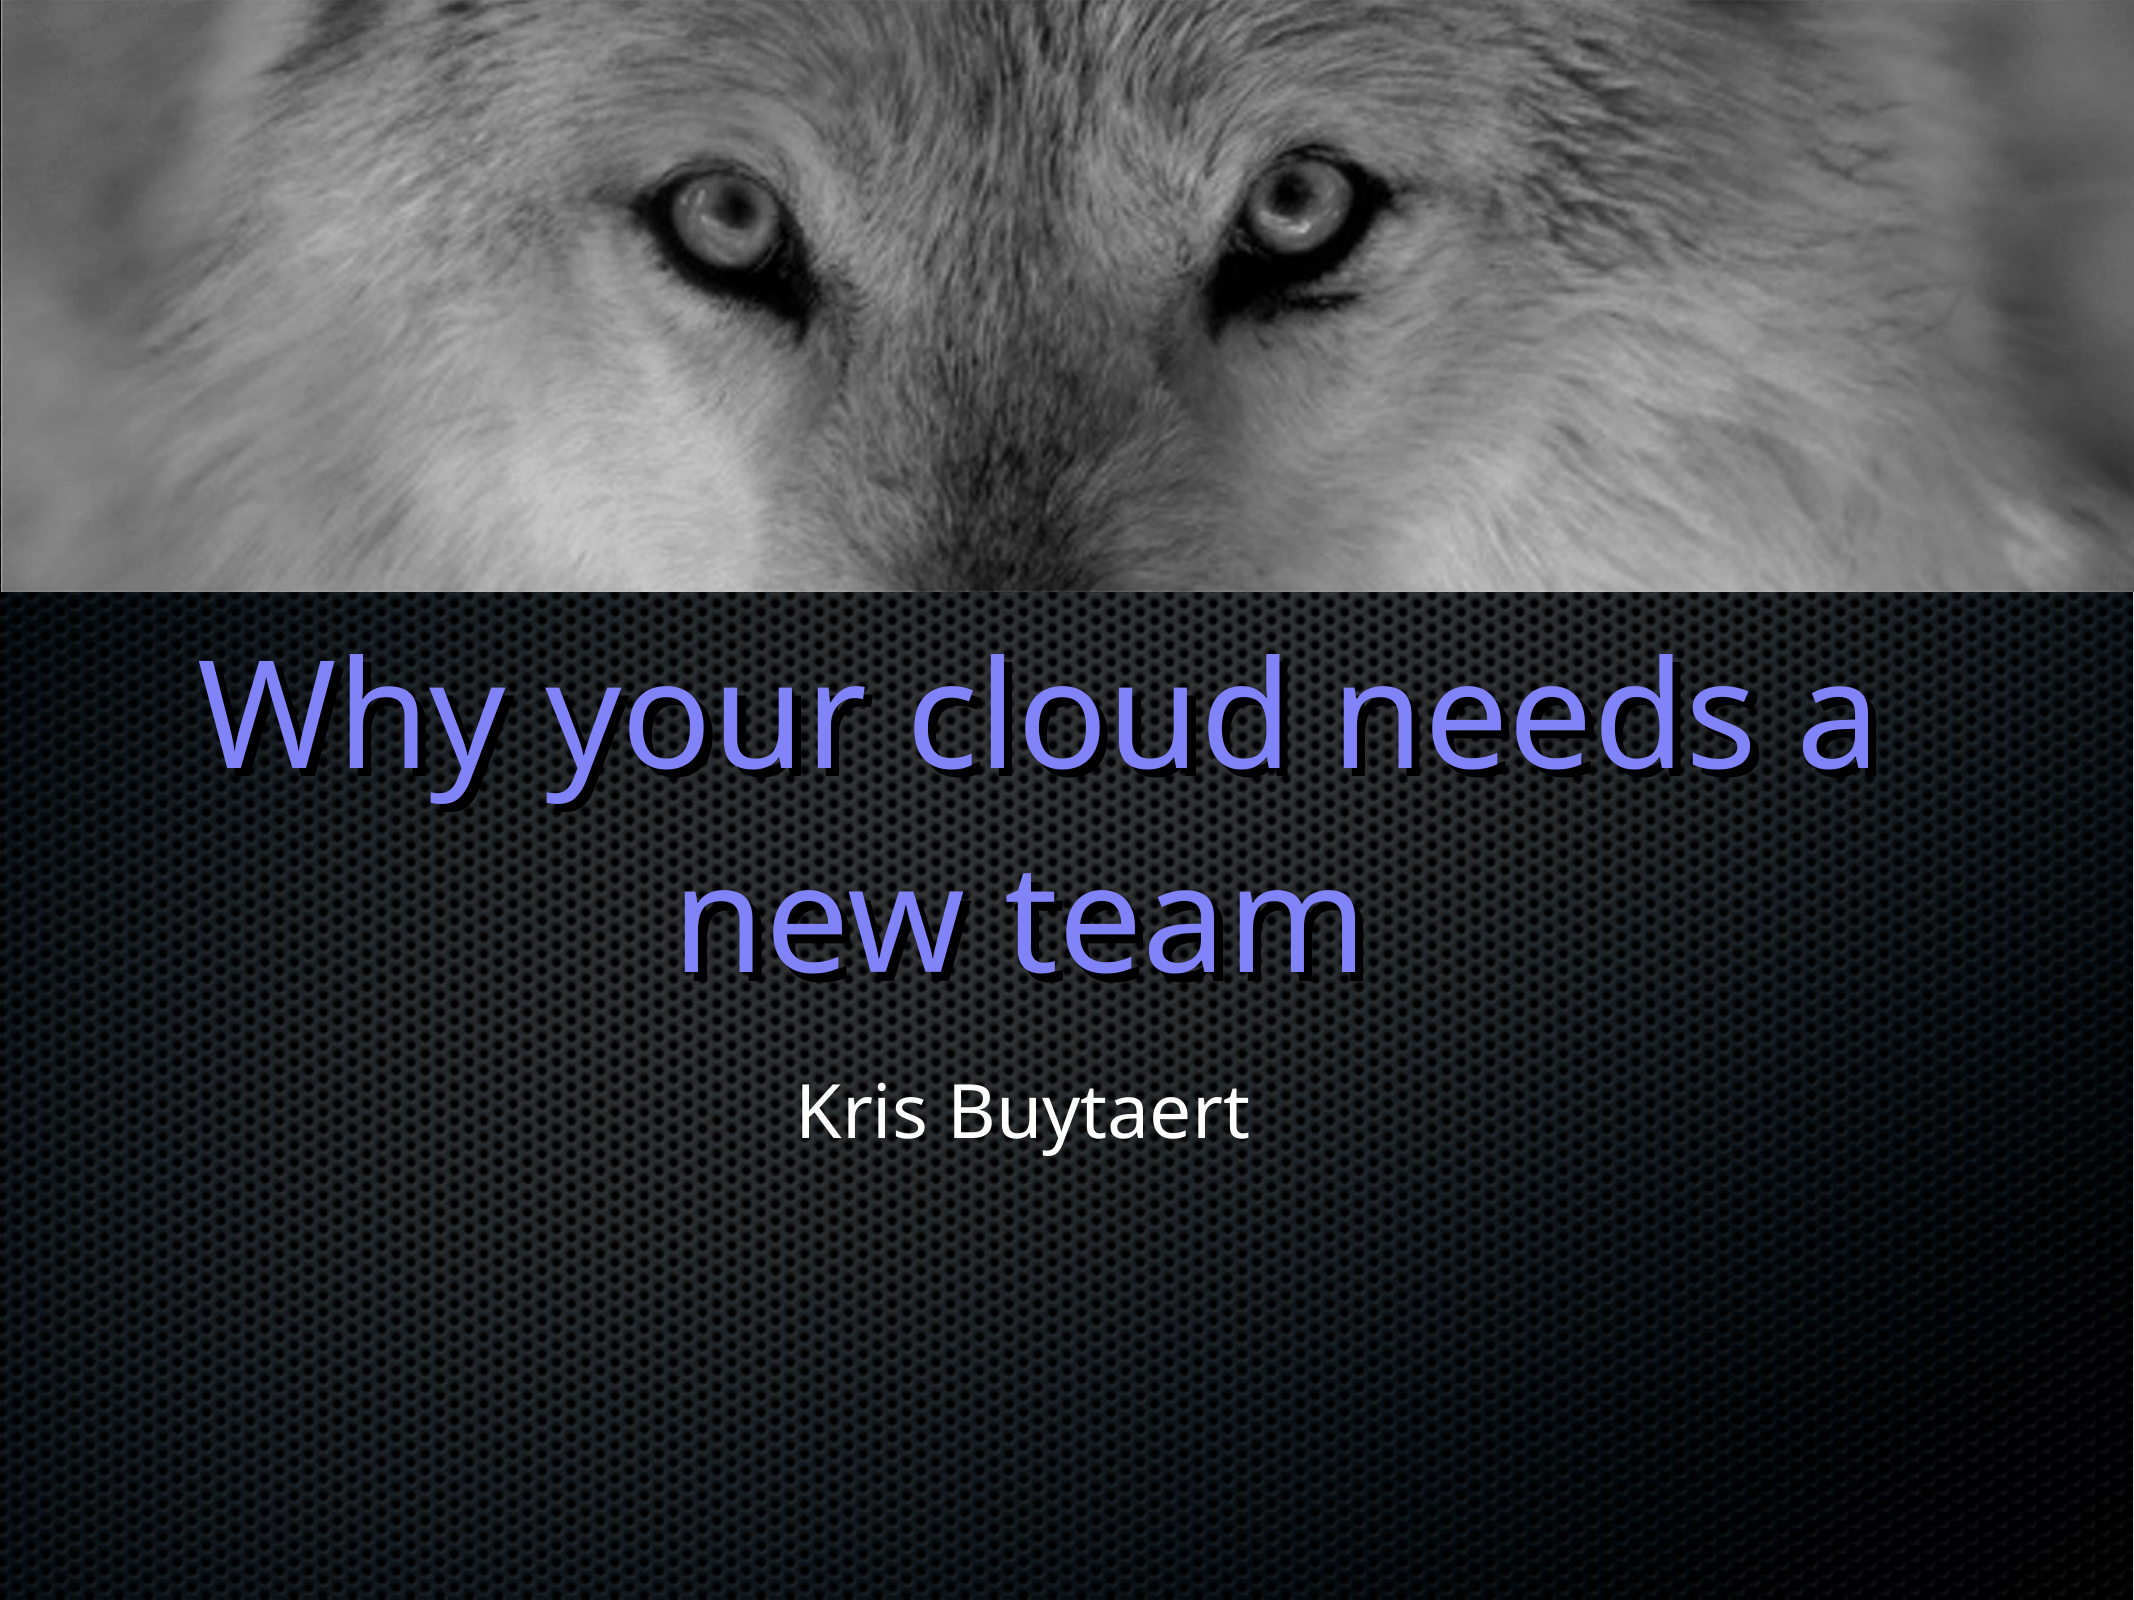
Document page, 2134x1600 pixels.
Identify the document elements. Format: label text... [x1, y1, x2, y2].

list Kris Buytaert [95, 1050, 1951, 1544]
picture [0, 0, 2134, 1600]
title Why your cloud needs a new team [112, 594, 1967, 1026]
